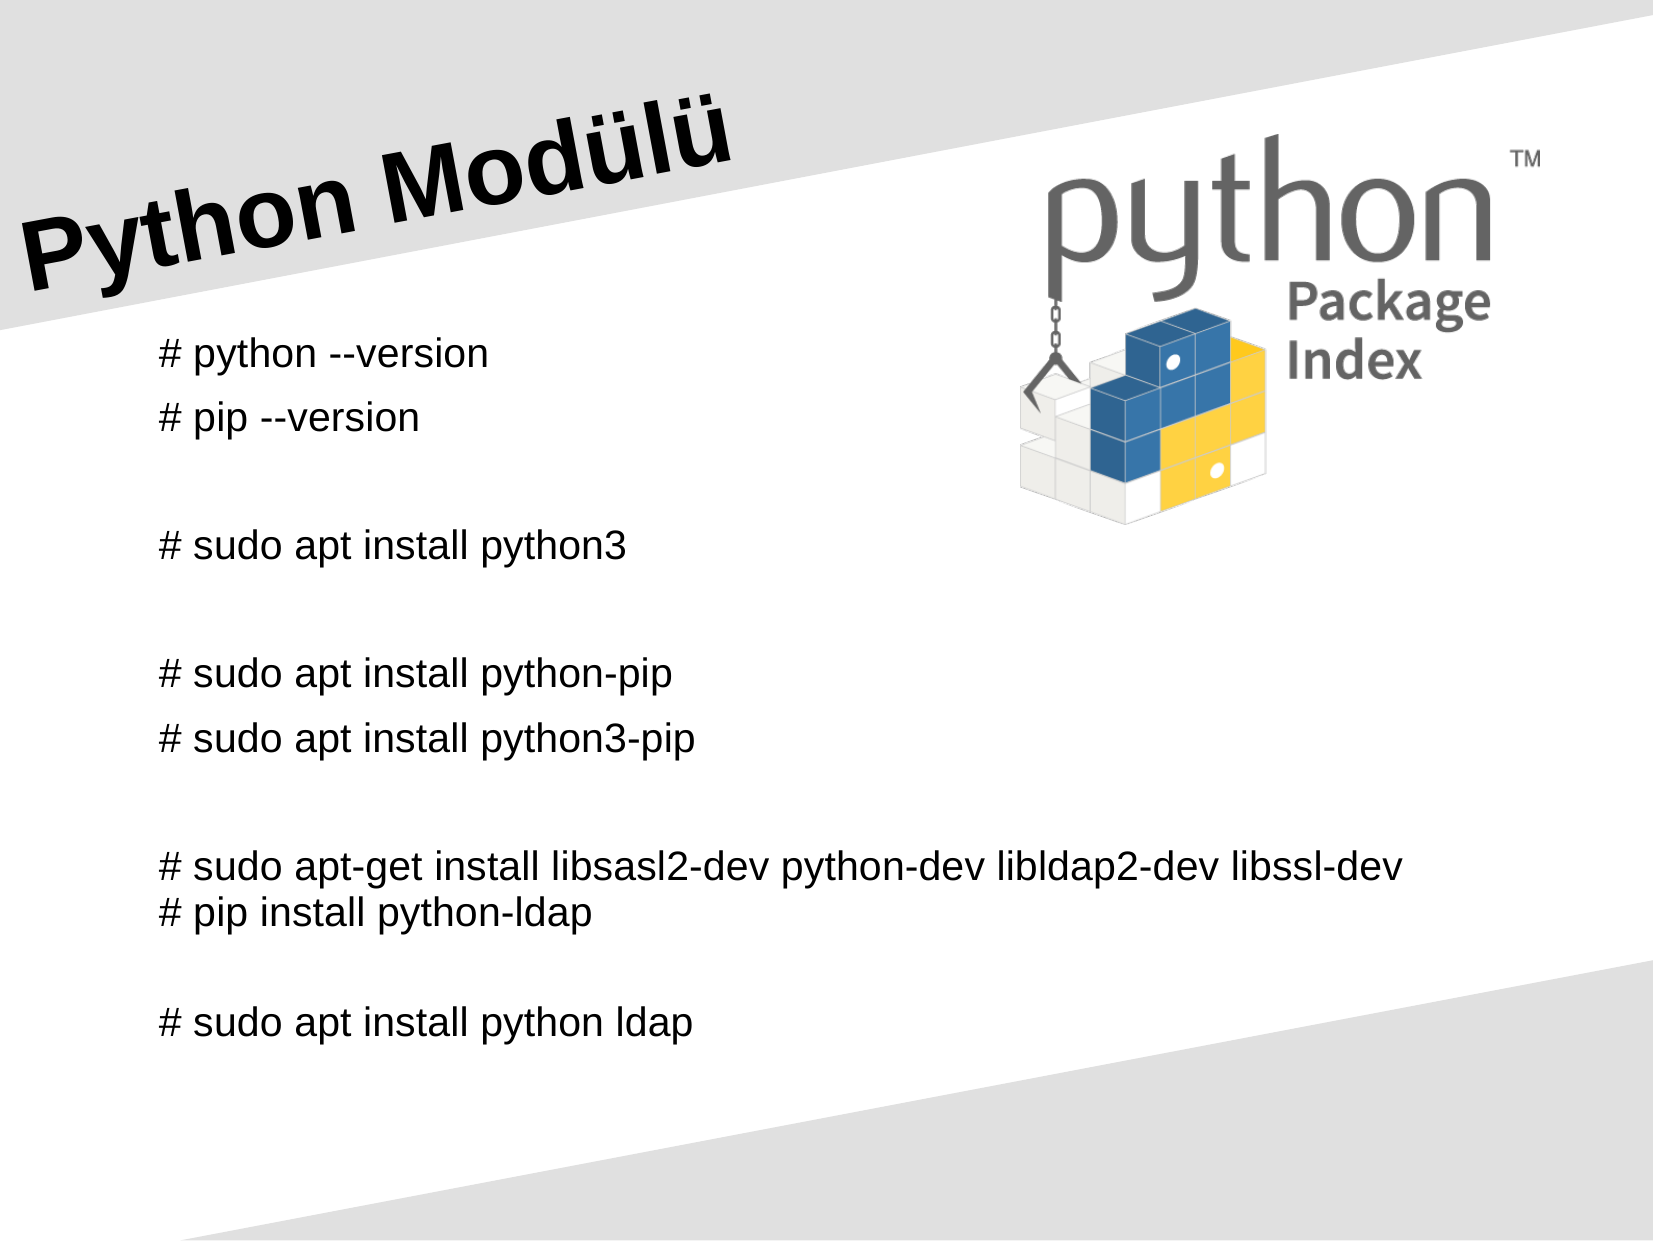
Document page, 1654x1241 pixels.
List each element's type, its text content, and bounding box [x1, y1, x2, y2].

picture [1020, 134, 1540, 526]
list # python --version # pip --version # sudo apt install python3 # sudo apt install python-pip # sudo apt install python3-pip # sudo apt-get install libsasl2-dev python-dev libldap2-dev libssl-dev # pip install python-ldap # sudo apt install python ldap [105, 330, 1560, 1050]
title Python Modülü [3, 0, 1504, 360]
